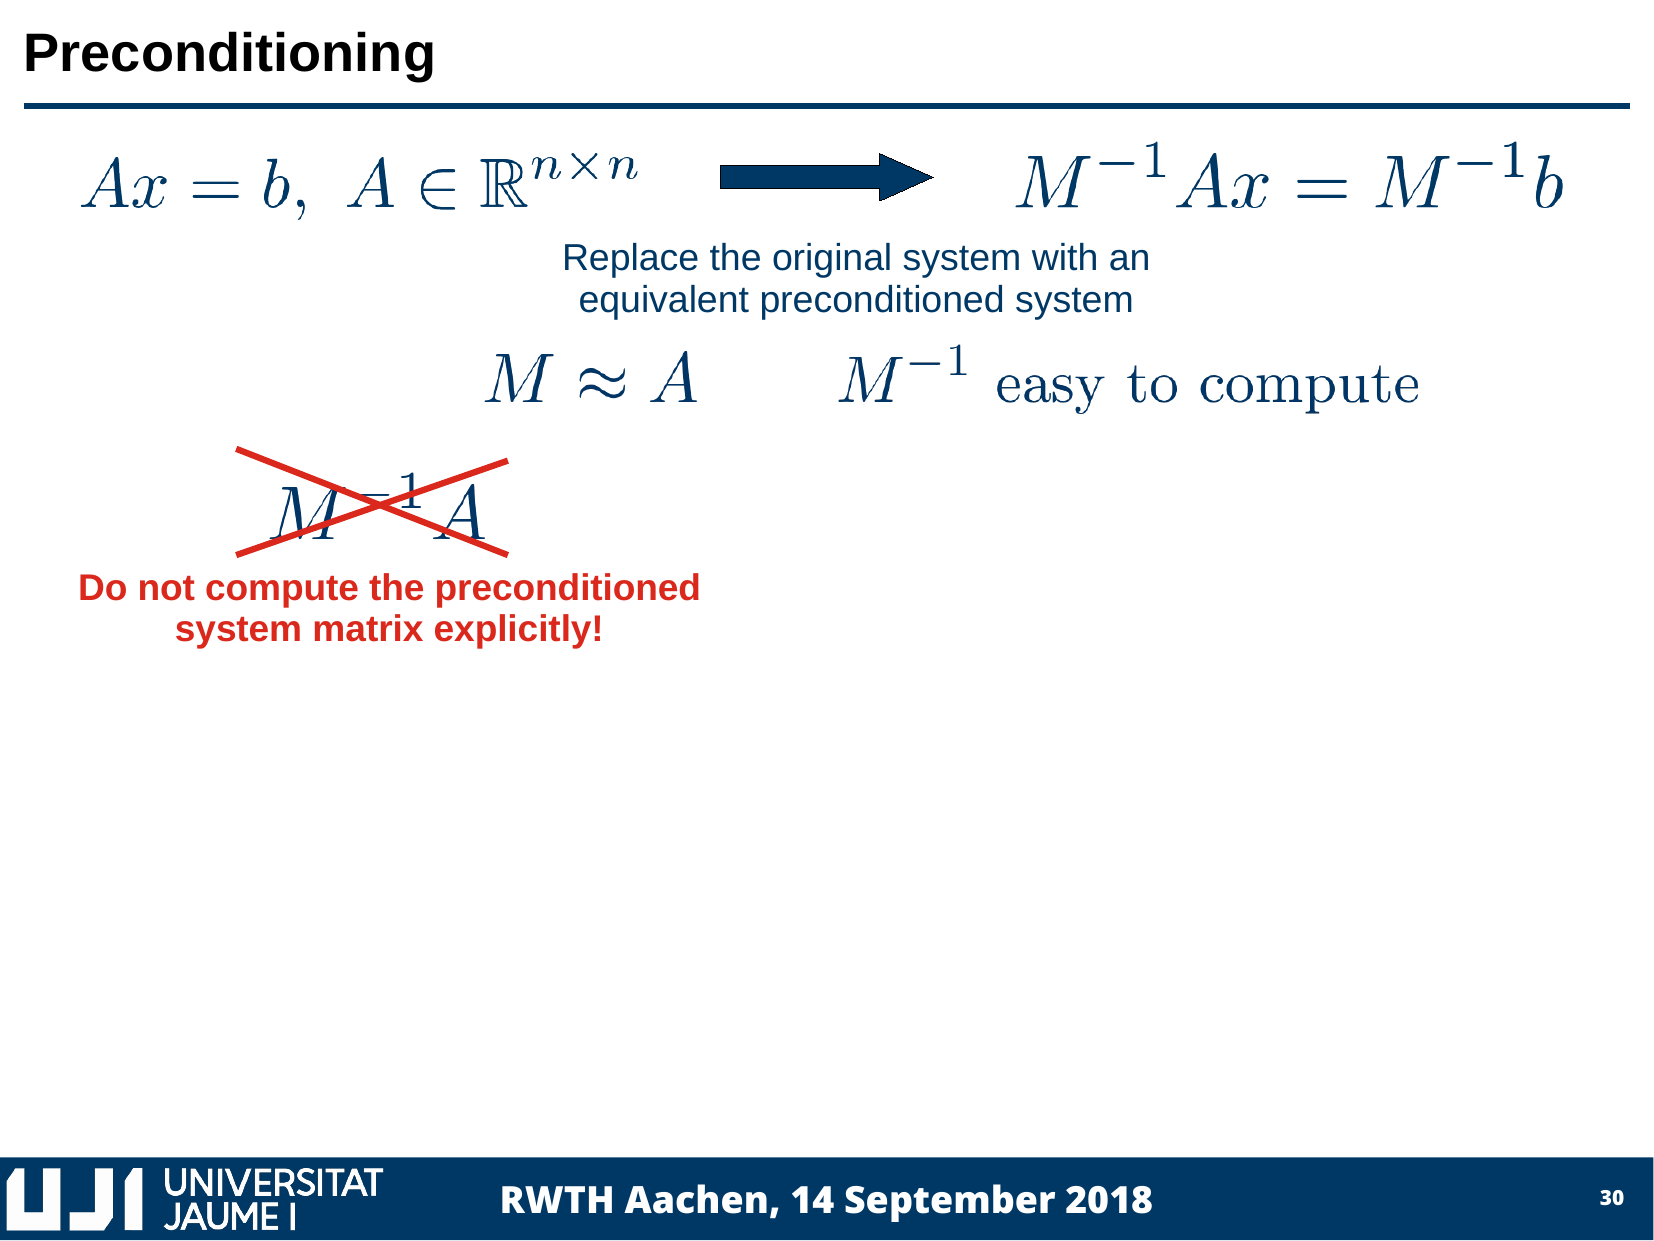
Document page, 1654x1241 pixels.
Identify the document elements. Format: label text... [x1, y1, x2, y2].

picture [391, 473, 485, 539]
picture [81, 153, 638, 220]
picture [1015, 141, 1563, 208]
picture [838, 344, 1418, 414]
picture [484, 351, 697, 402]
picture [0, 1158, 390, 1241]
text_box [720, 153, 934, 201]
picture [307, 472, 462, 501]
picture [269, 472, 368, 539]
list Replace the original system with an equivalent preconditioned system [437, 236, 1205, 343]
title Preconditioning [23, 0, 1630, 107]
picture [295, 509, 455, 539]
text_box Do not compute the preconditioned system matrix explicitly! [0, 566, 733, 650]
